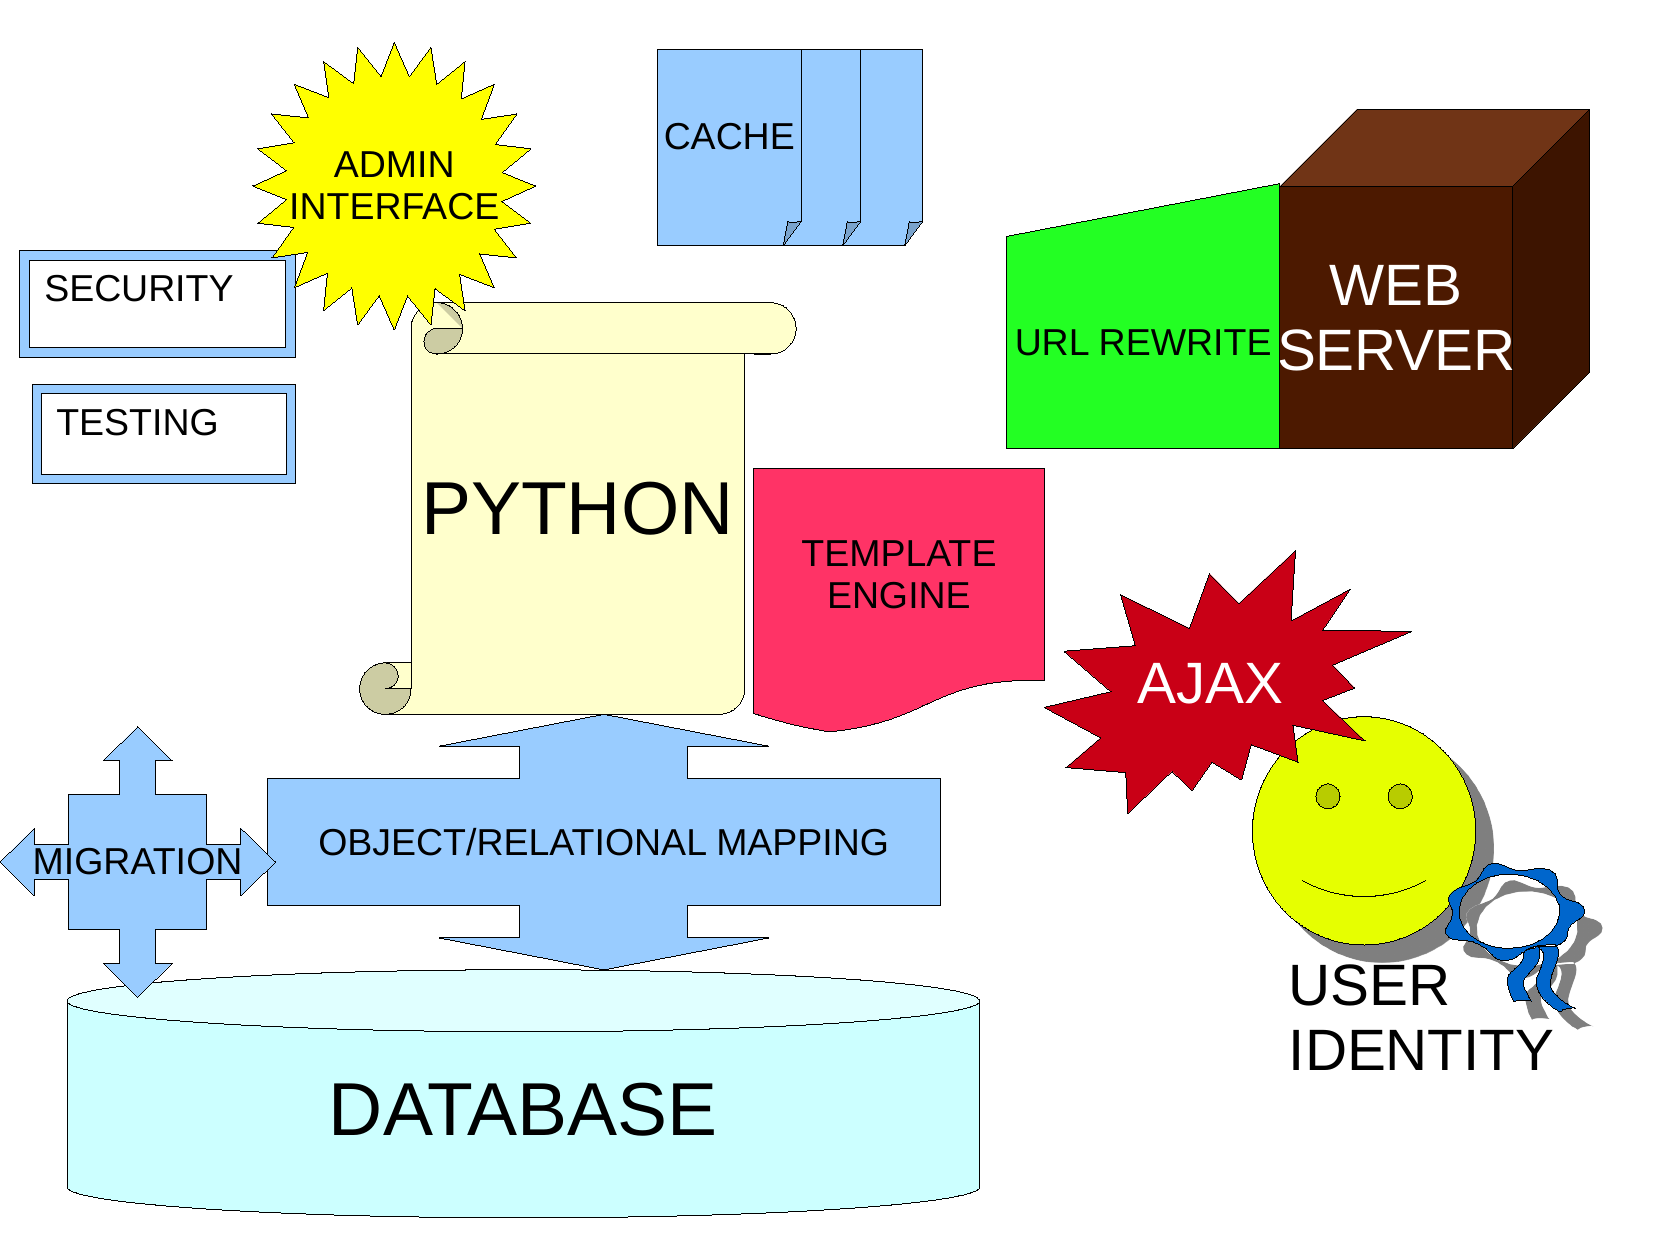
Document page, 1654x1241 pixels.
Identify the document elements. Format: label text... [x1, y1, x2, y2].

text_box DATABASE [67, 1003, 980, 1218]
text_box ADMIN INTERFACE [252, 42, 536, 330]
text_box [784, 49, 923, 246]
text_box PYTHON [387, 302, 745, 715]
text_box WEB SERVER [1280, 187, 1512, 449]
text_box CACHE [657, 49, 802, 246]
text_box MIGRATION [0, 726, 276, 998]
text_box SECURITY [19, 250, 296, 358]
text_box USER IDENTITY [1274, 944, 1571, 1133]
text_box AJAX [1044, 550, 1412, 814]
text_box TESTING [32, 384, 296, 484]
text_box OBJECT/RELATIONAL MAPPING [267, 715, 941, 970]
text_box WEB SERVER [1483, 334, 1505, 349]
text_box URL REWRITE [1006, 183, 1280, 449]
text_box PYTHON [442, 302, 797, 355]
text_box TEMPLATE ENGINE [753, 468, 1045, 732]
text_box [1252, 716, 1585, 944]
